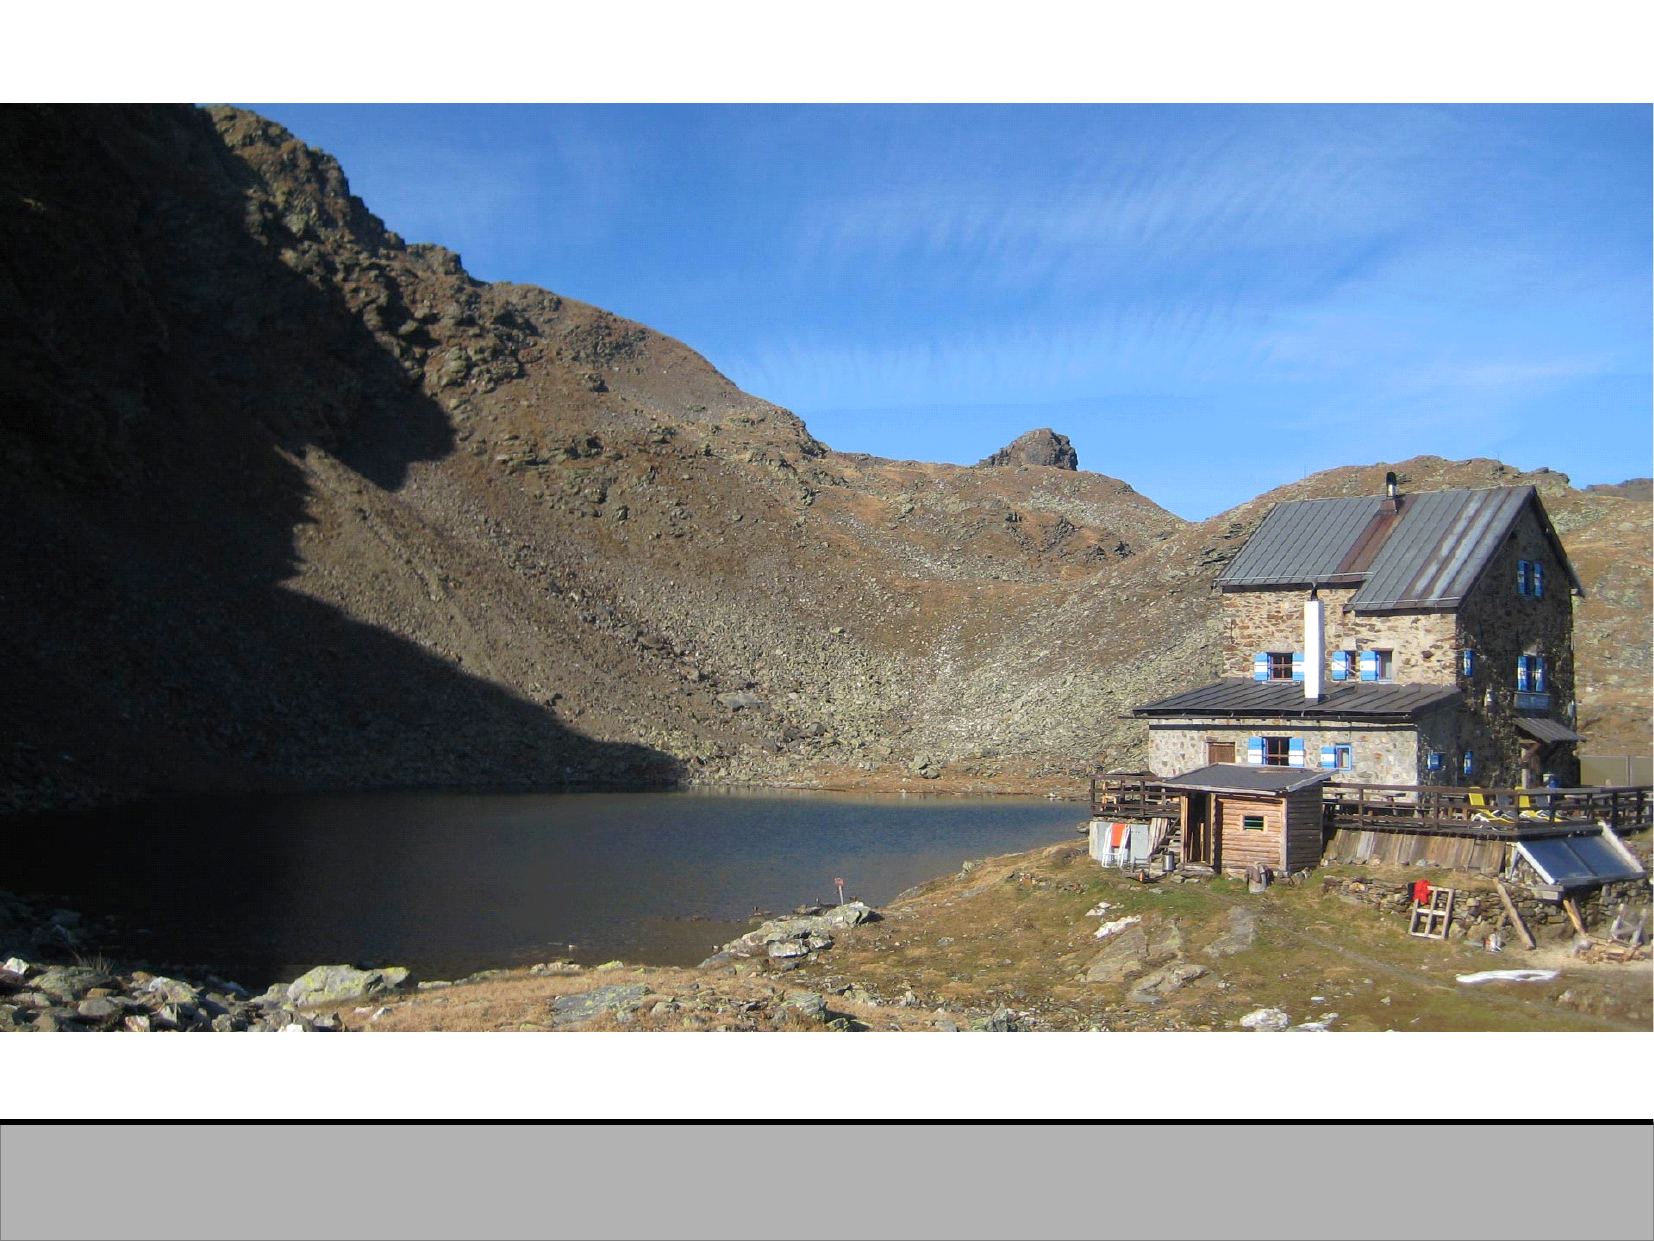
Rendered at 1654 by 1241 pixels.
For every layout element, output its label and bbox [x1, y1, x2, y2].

text_box [0, 1125, 1654, 1241]
picture [0, 103, 1654, 1032]
